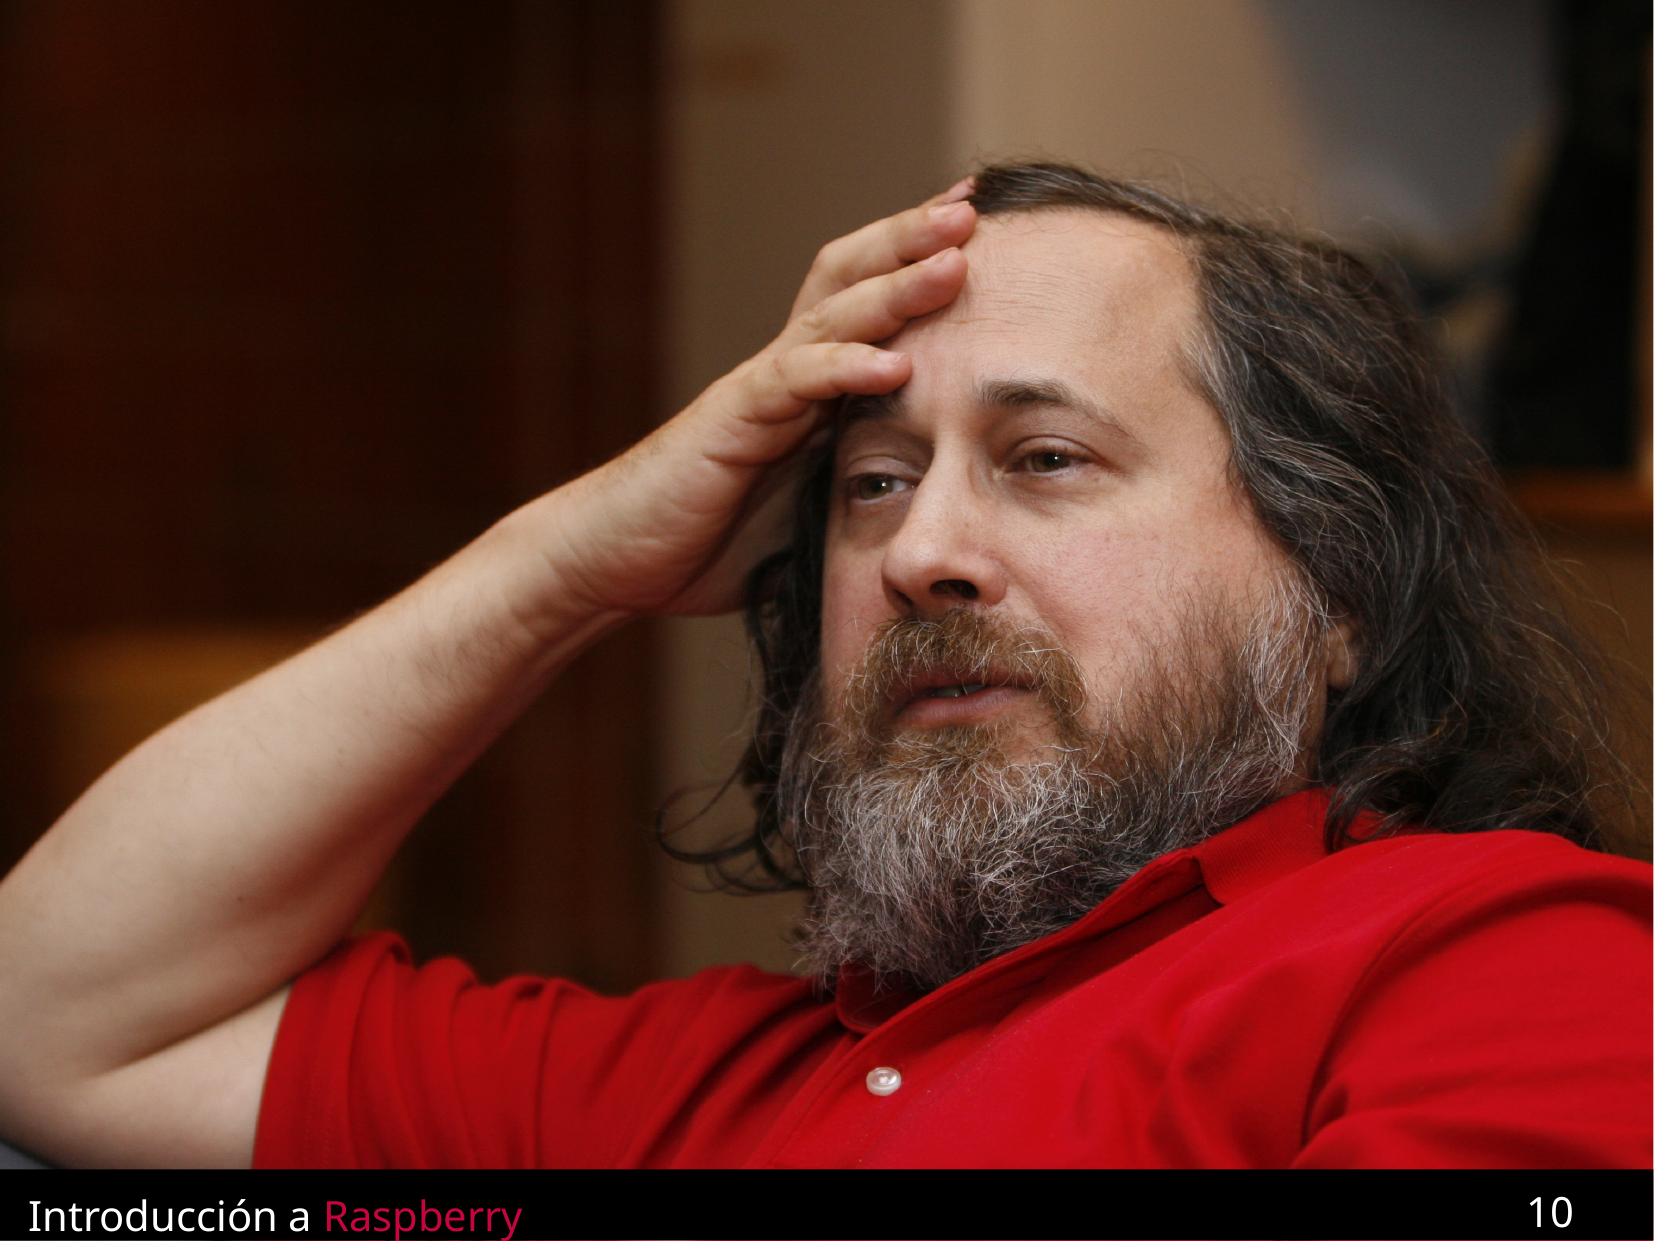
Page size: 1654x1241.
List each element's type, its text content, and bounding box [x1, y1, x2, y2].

text_box Introducción a Raspberry Pi [13, 1179, 556, 1241]
text_box <number> [1521, 1175, 1654, 1241]
picture [0, 0, 1654, 1169]
text_box [0, 1169, 1654, 1241]
